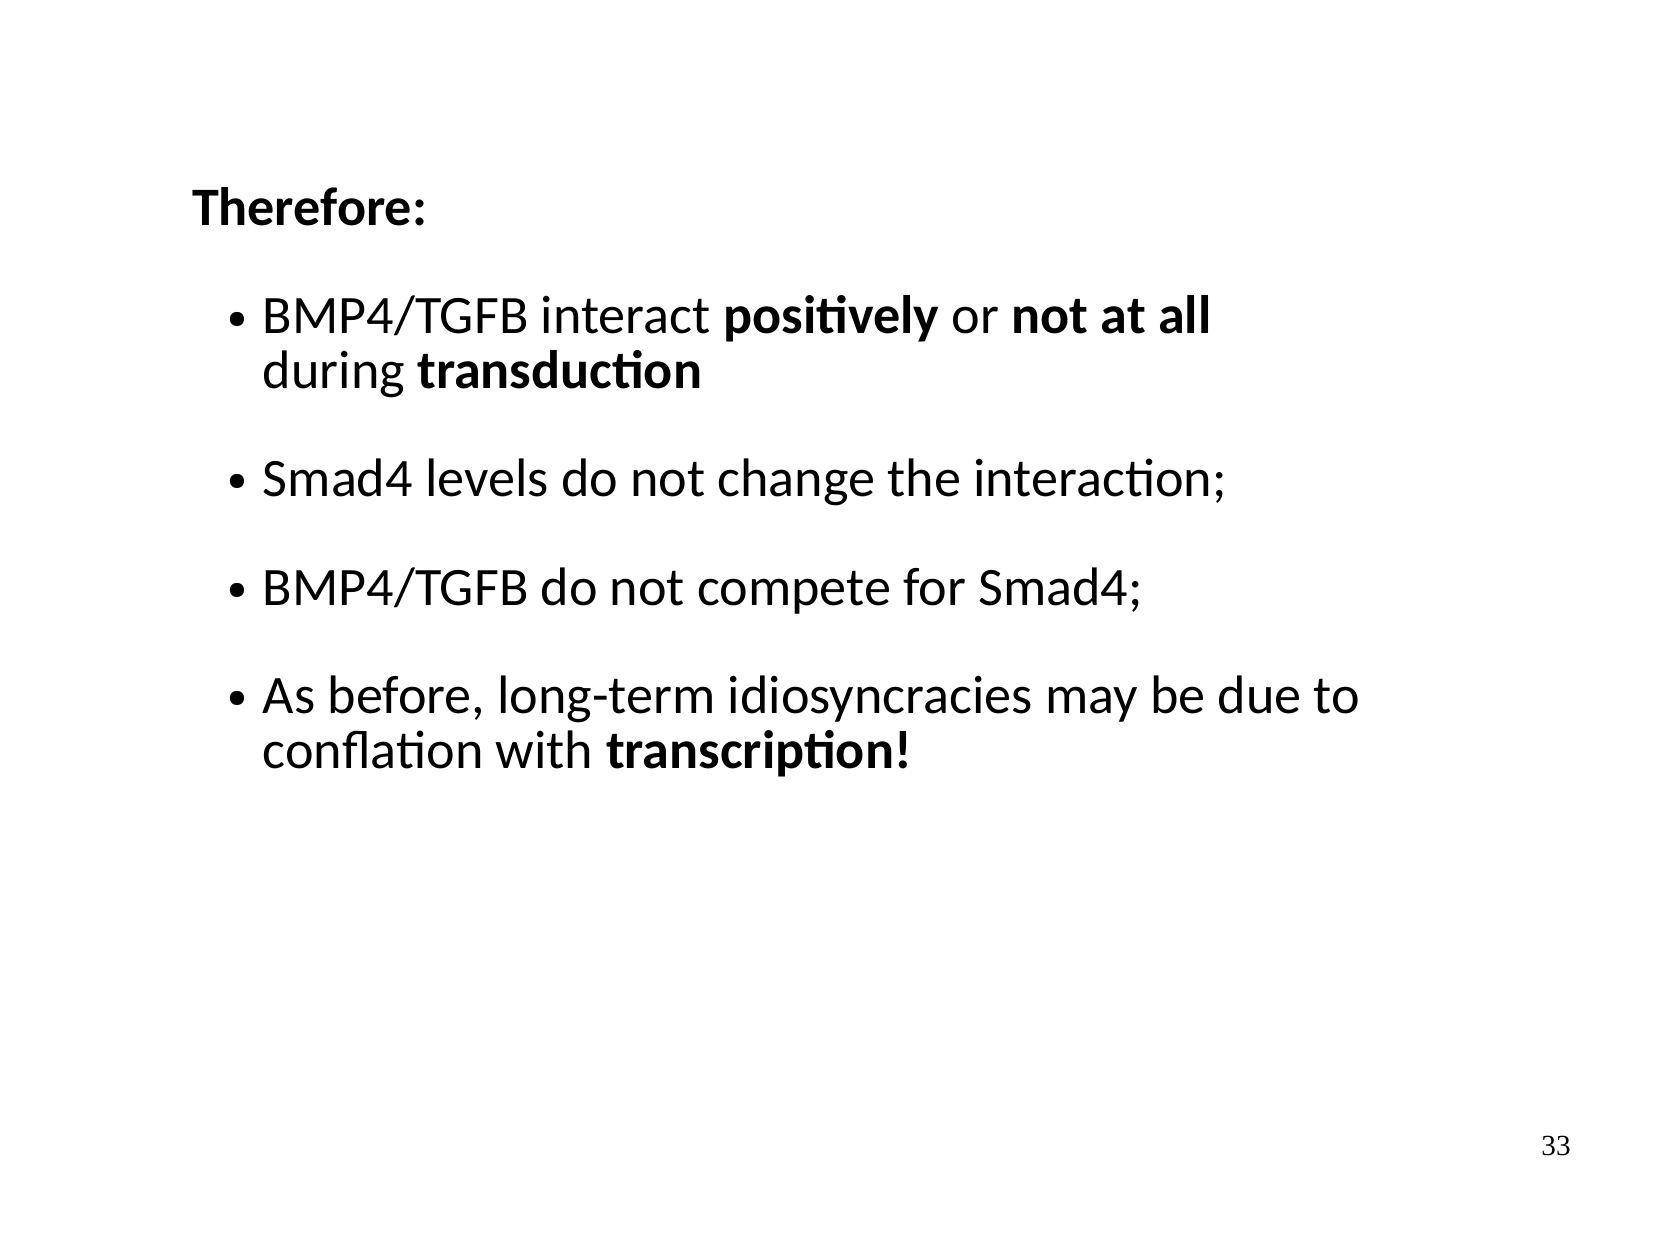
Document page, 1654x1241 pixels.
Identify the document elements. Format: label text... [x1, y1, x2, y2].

text_box Therefore: BMP4/TGFB interact positively or not at all during transduction Smad4 levels do not change the interaction; BMP4/TGFB do not compete for Smad4; As before, long-term idiosyncracies may be due to conflation with transcription! [177, 177, 1654, 921]
